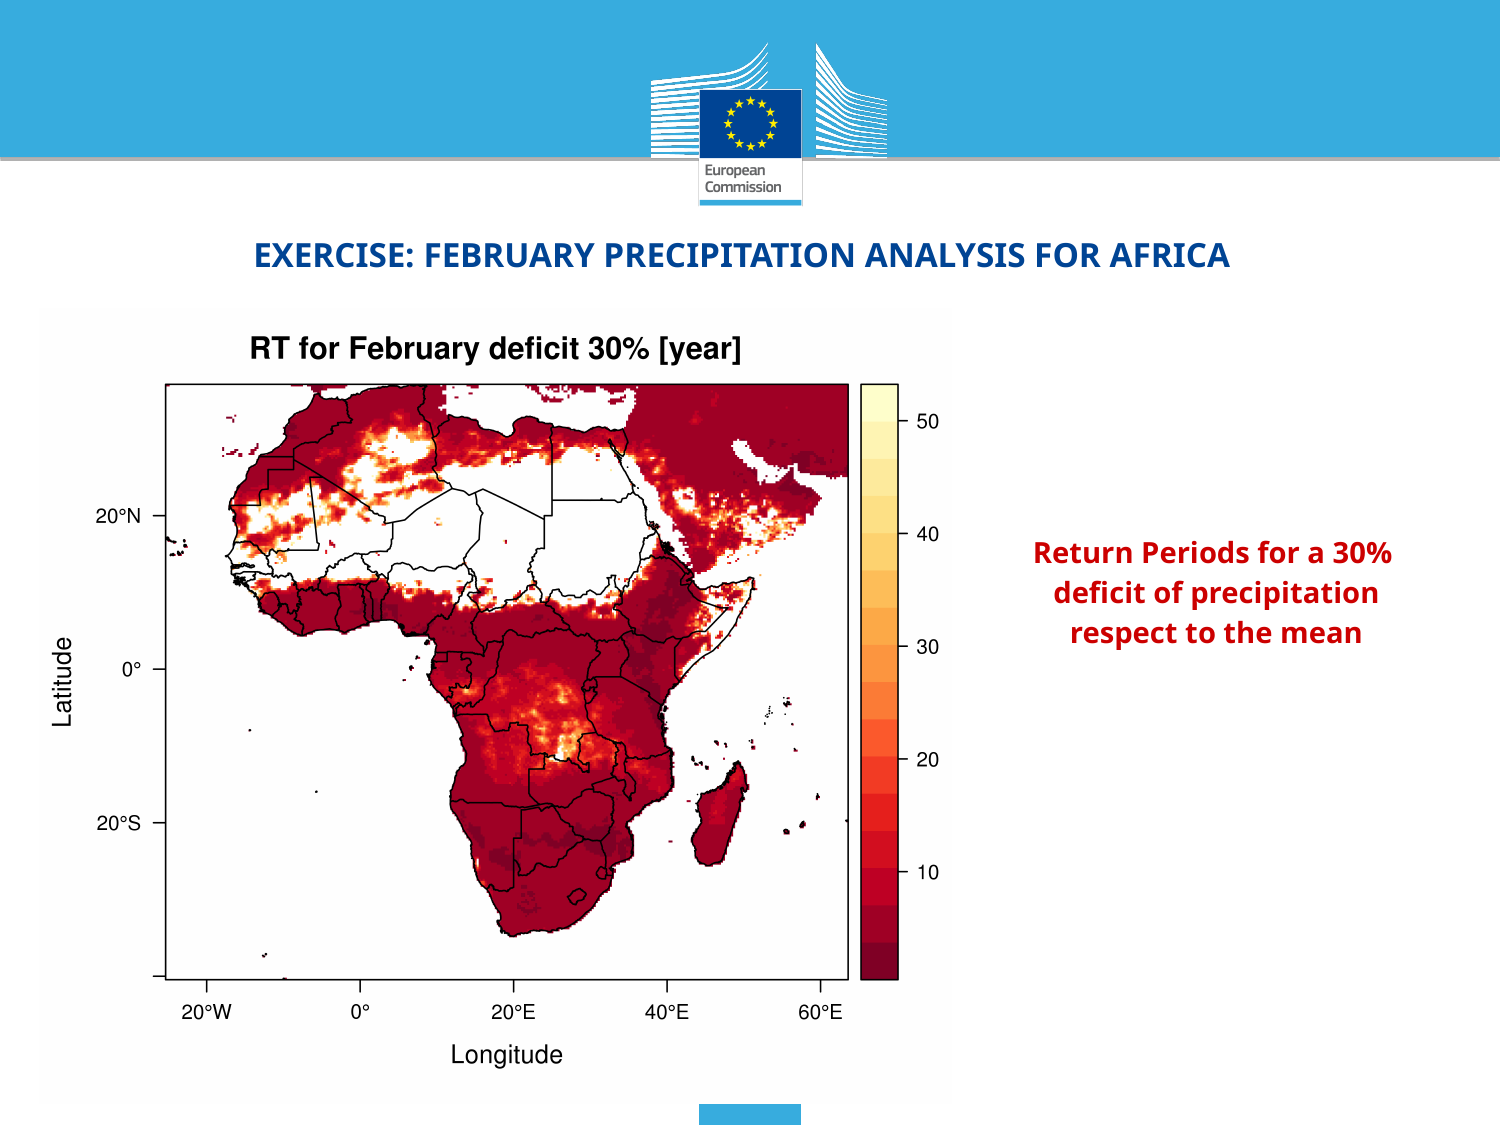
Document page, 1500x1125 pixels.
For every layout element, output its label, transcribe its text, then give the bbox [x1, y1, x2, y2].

text_box Return Periods for a 30% deficit of precipitation respect to the mean [951, 525, 1447, 648]
text_box EXERCISE: FEBRUARY PRECIPITATION ANALYSIS FOR AFRICA [15, 224, 1471, 286]
picture [651, 42, 887, 207]
picture [39, 308, 952, 1125]
